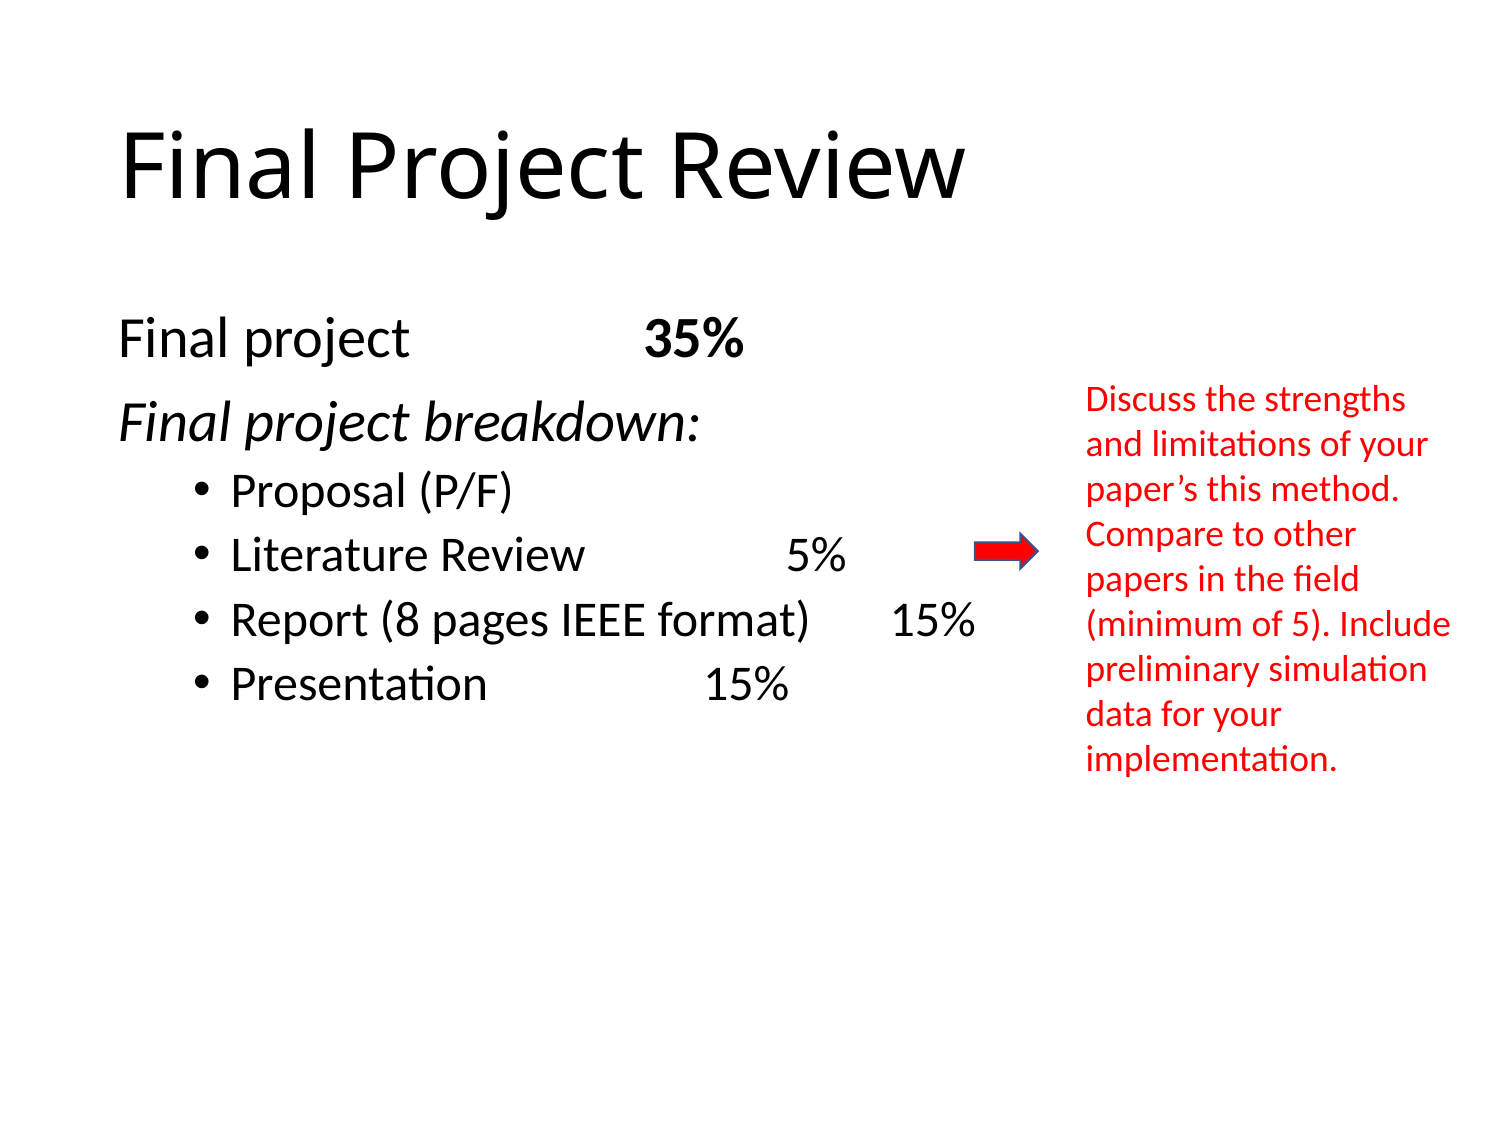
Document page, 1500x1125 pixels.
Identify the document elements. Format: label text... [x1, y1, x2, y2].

title Final Project Review [103, 59, 1397, 278]
text_box [975, 533, 1038, 569]
text_box Discuss the strengths and limitations of your paper’s this method. Compare to other papers in the field (minimum of 5). Include preliminary simulation data for your implementation. [1070, 366, 1476, 787]
list Final project 35% Final project breakdown: Proposal (P/F) Literature Review 5% Report (8 pages IEEE format) 15% Presentation 15% [103, 299, 1397, 1014]
